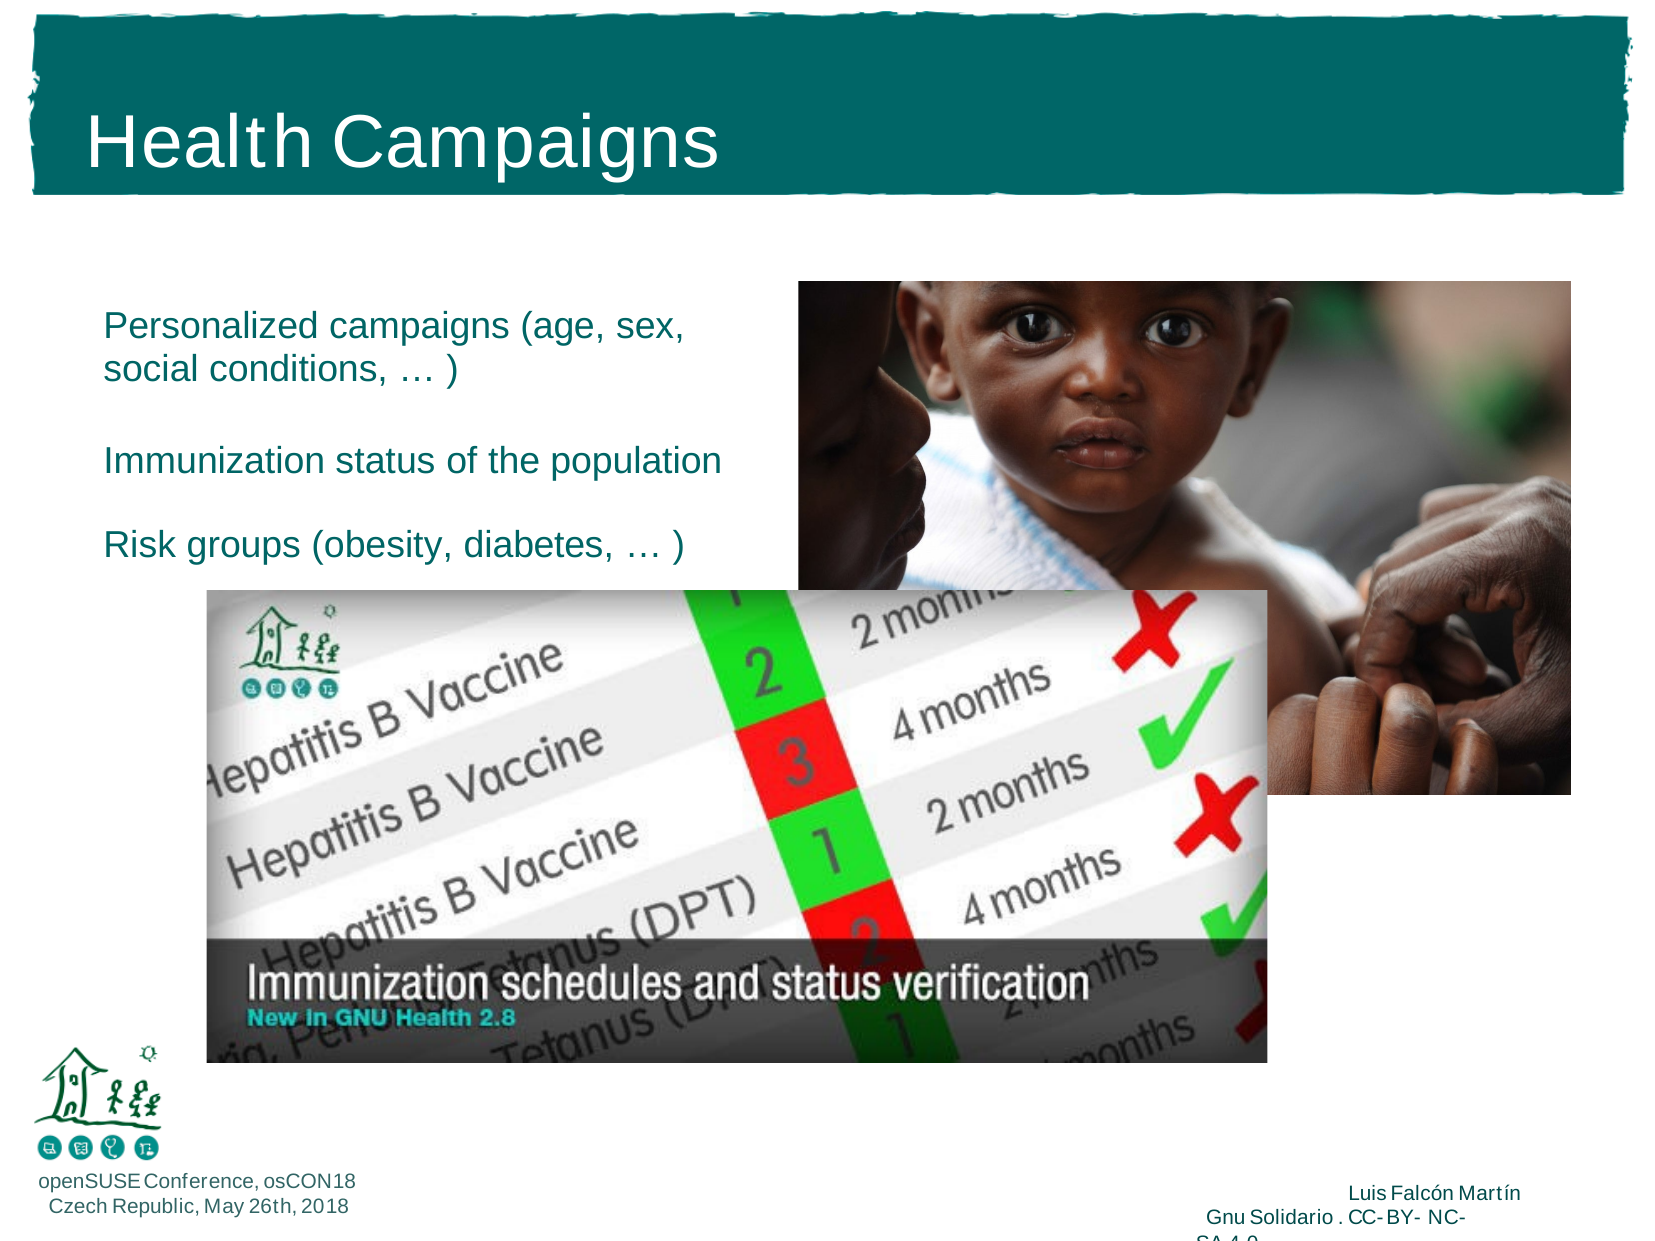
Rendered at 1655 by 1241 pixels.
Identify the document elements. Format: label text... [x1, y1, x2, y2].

text_box Personalized campaigns (age, sex, social conditions, … ) Immunization status of the population Risk groups (obesity, diabetes, … ) [101, 304, 726, 557]
text_box openSUSEConference,osCON18 CzechRepublic,May26th,2018 [36, 1167, 361, 1218]
title HealthCampaigns [48, 74, 1607, 179]
text_box LuisFalcónMartín GnuSolidario.CC-BY-NC-SA4.0 [1193, 1179, 1531, 1230]
text_box [207, 281, 1571, 1063]
